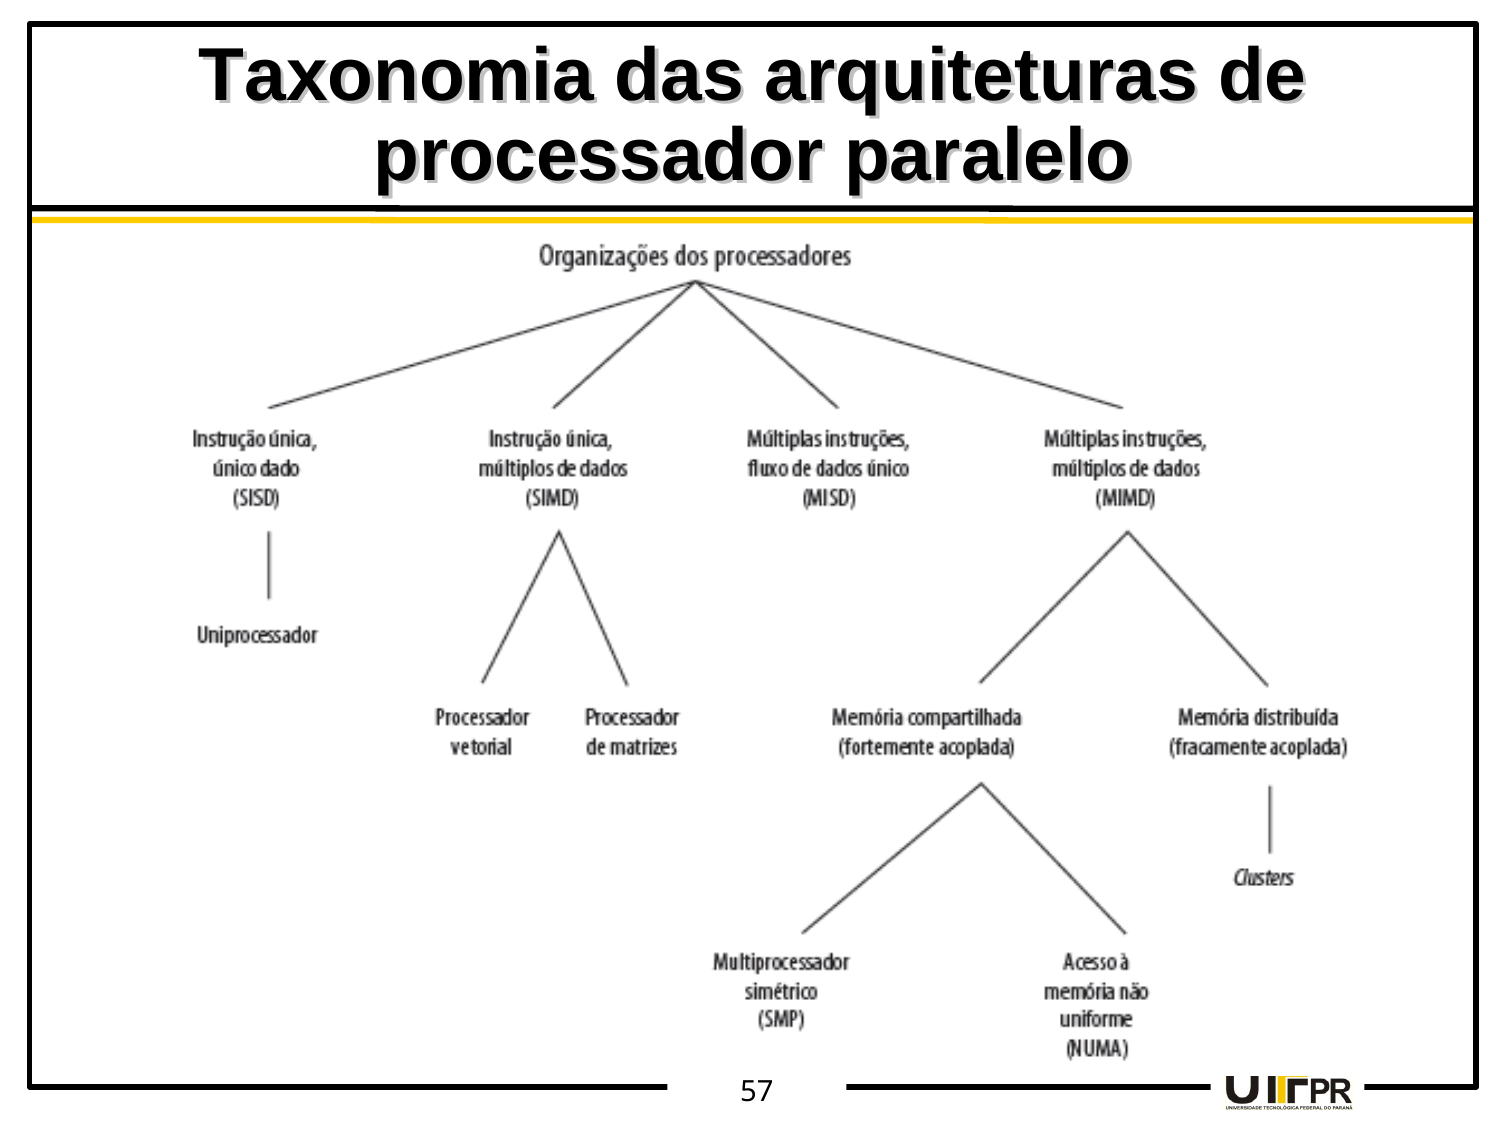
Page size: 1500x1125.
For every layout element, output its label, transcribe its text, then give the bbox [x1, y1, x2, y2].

picture [154, 230, 1381, 1110]
title Taxonomia das arquiteturas de processador paralelo [29, 32, 1477, 205]
